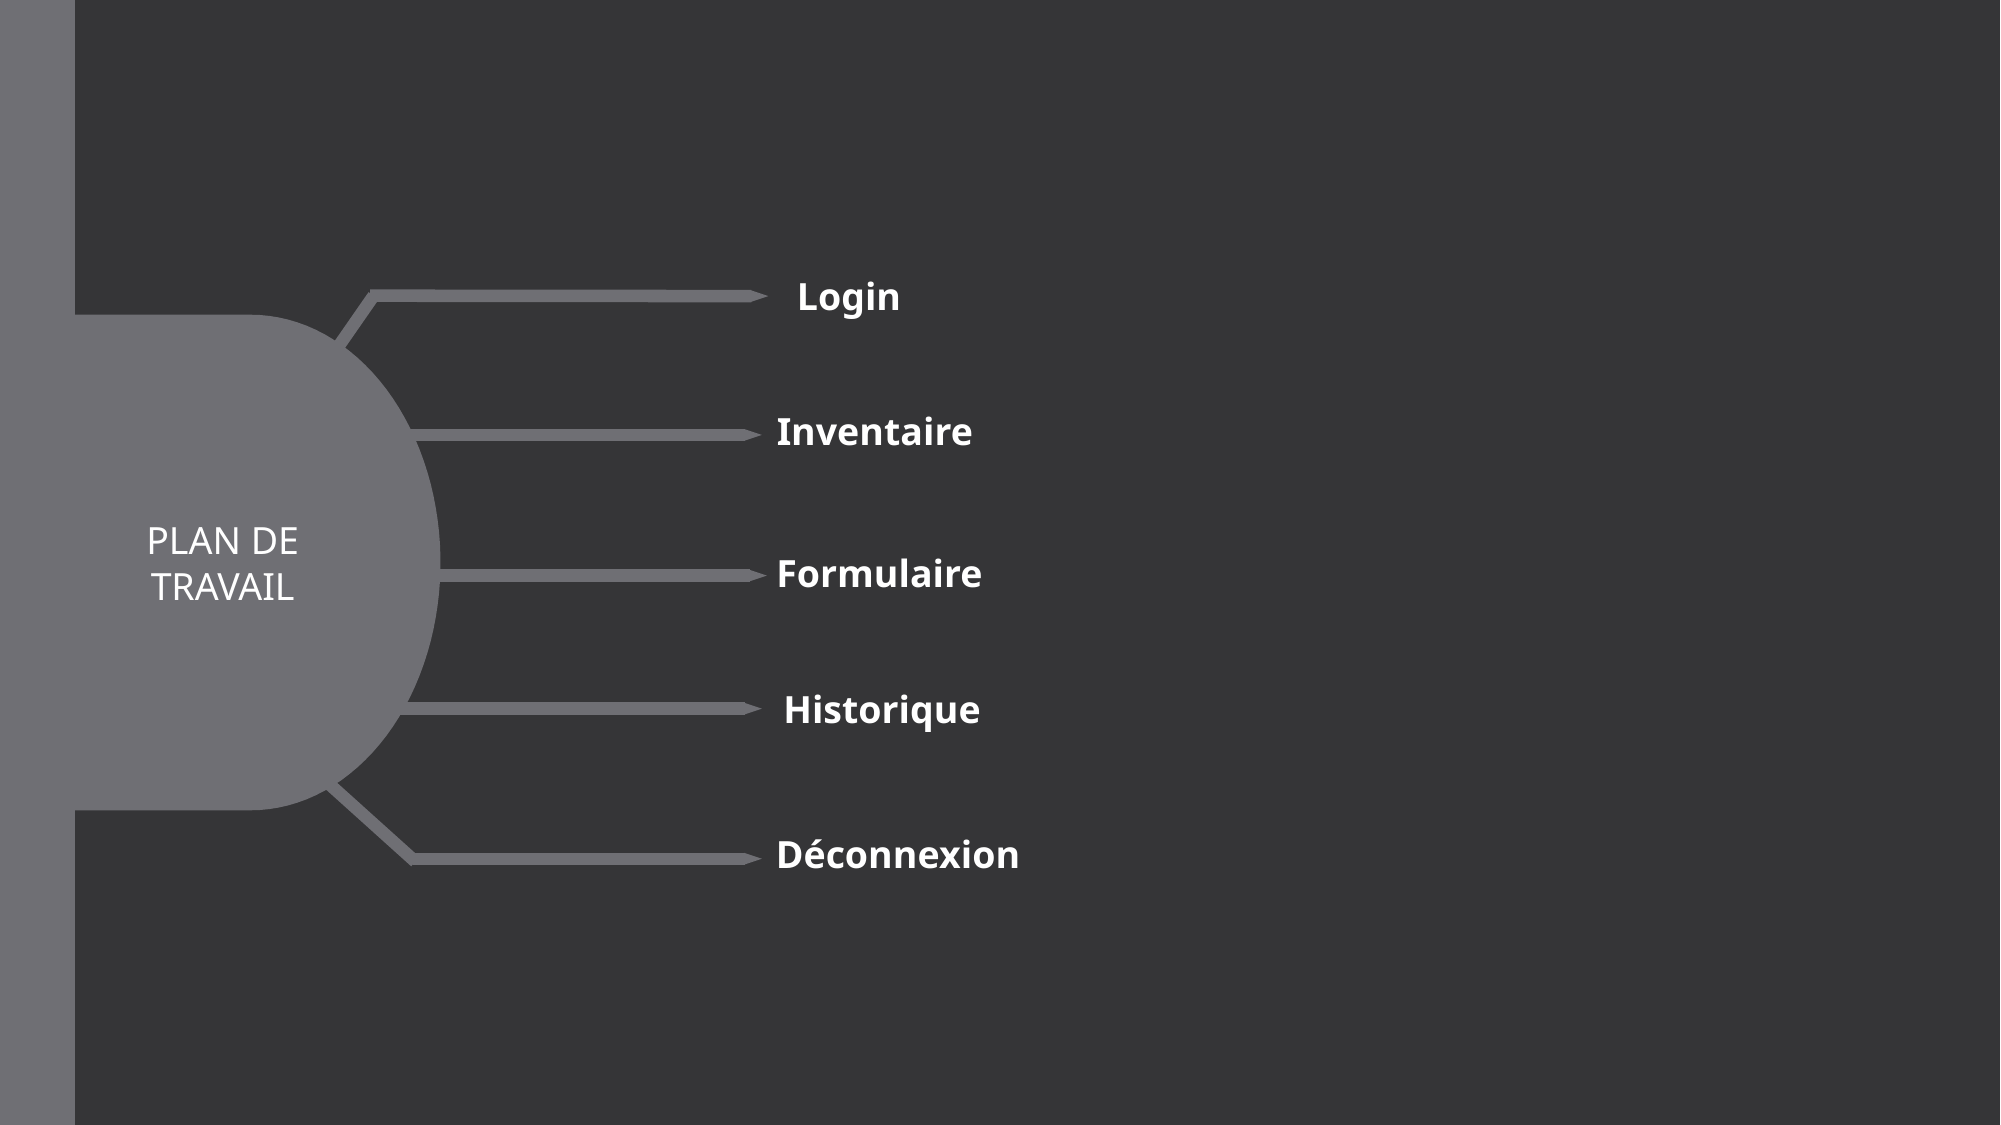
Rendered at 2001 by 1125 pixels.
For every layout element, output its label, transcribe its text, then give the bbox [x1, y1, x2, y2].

text_box Formulaire [761, 542, 1017, 603]
text_box Inventaire [761, 400, 1001, 461]
text_box Déconnexion [760, 823, 1049, 884]
text_box PLAN DE TRAVAIL [60, 314, 441, 811]
text_box Login [781, 265, 926, 326]
text_box Historique [768, 678, 1010, 739]
